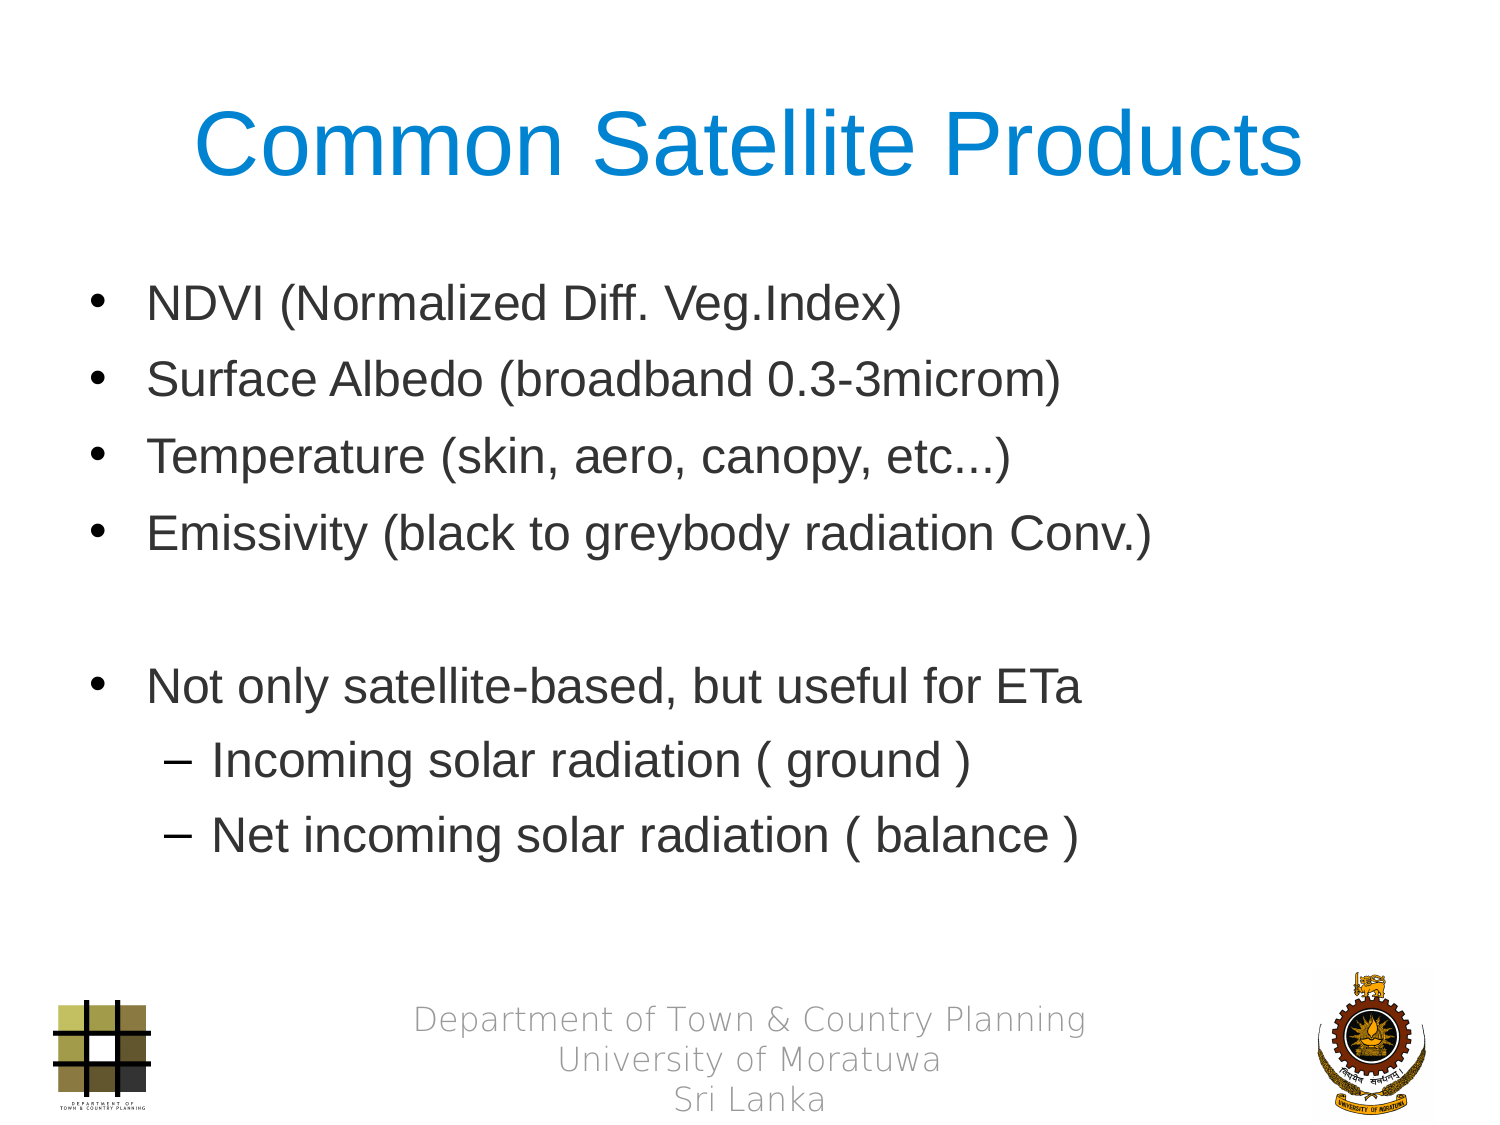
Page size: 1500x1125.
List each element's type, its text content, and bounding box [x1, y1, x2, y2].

picture [53, 1000, 151, 1110]
list NDVI (Normalized Diff. Veg.Index) Surface Albedo (broadband 0.3-3microm) Temperature (skin, aero, canopy, etc...) Emissivity (black to greybody radiation Conv.) Not only satellite-based, but useful for ETa Incoming solar radiation ( ground ) Net incoming solar radiation ( balance ) [75, 262, 1426, 916]
picture [1312, 966, 1435, 1125]
title Common Satellite Products [75, 45, 1426, 233]
